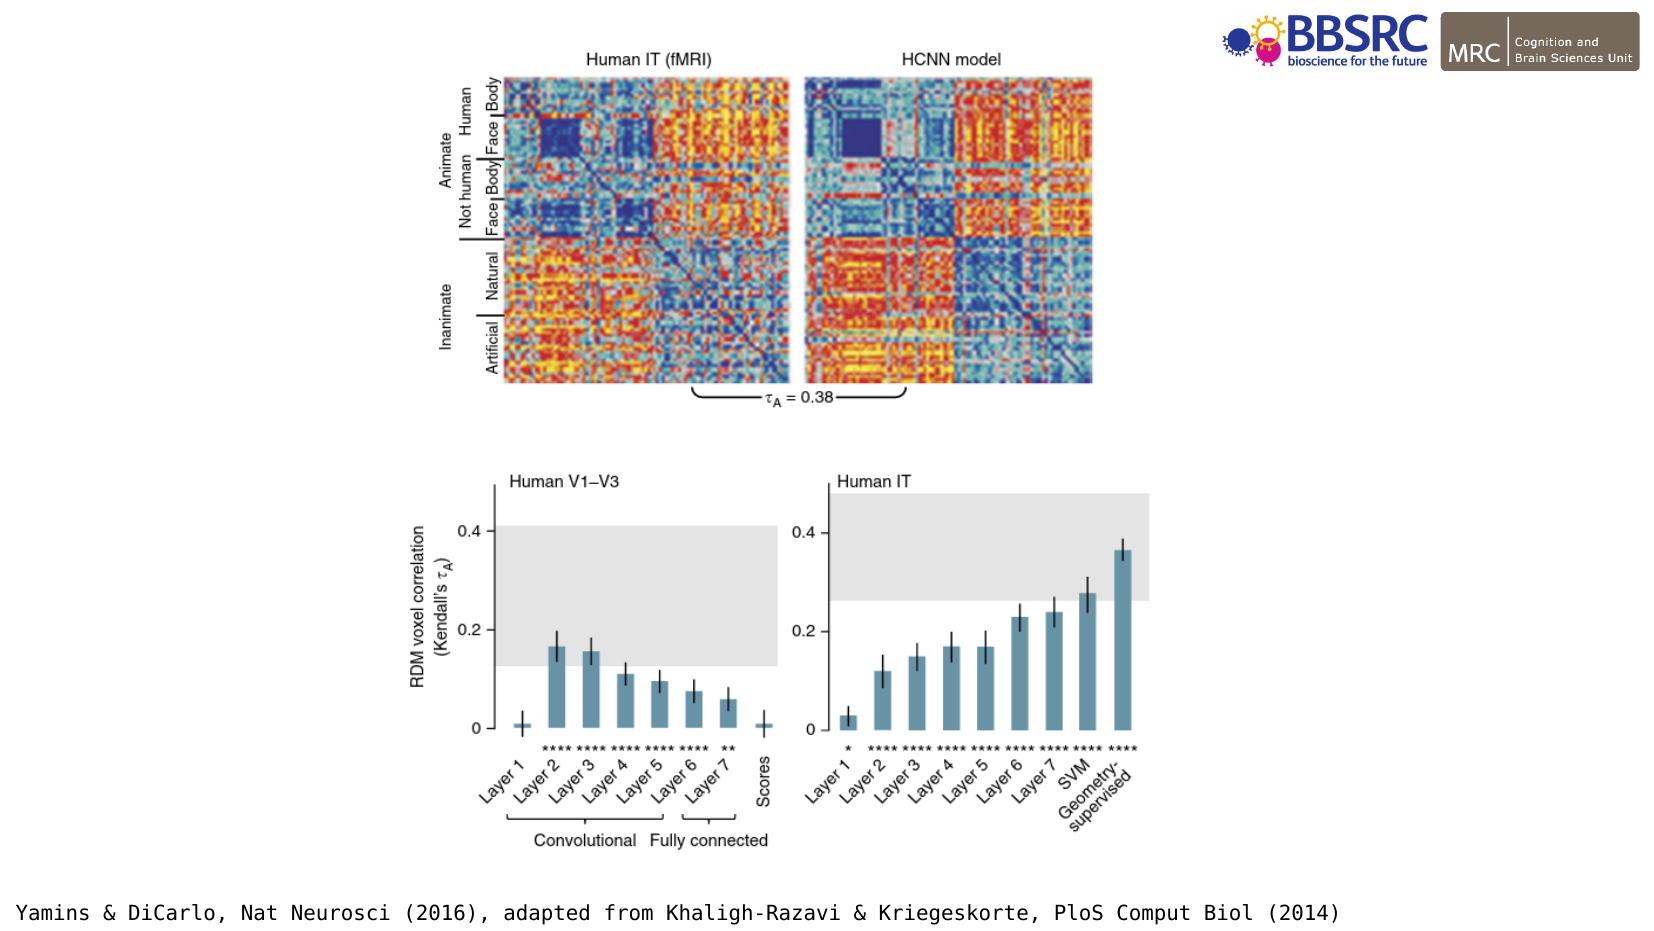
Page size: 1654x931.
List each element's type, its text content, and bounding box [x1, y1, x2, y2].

text_box Yamins & DiCarlo, Nat Neurosci (2016), adapted from Khaligh-Razavi & Kriegeskorte, PloS Comput Biol (2014) [0, 893, 1619, 931]
picture [425, 47, 1104, 413]
picture [401, 460, 1159, 860]
picture [1217, 11, 1431, 67]
picture [1440, 11, 1640, 71]
